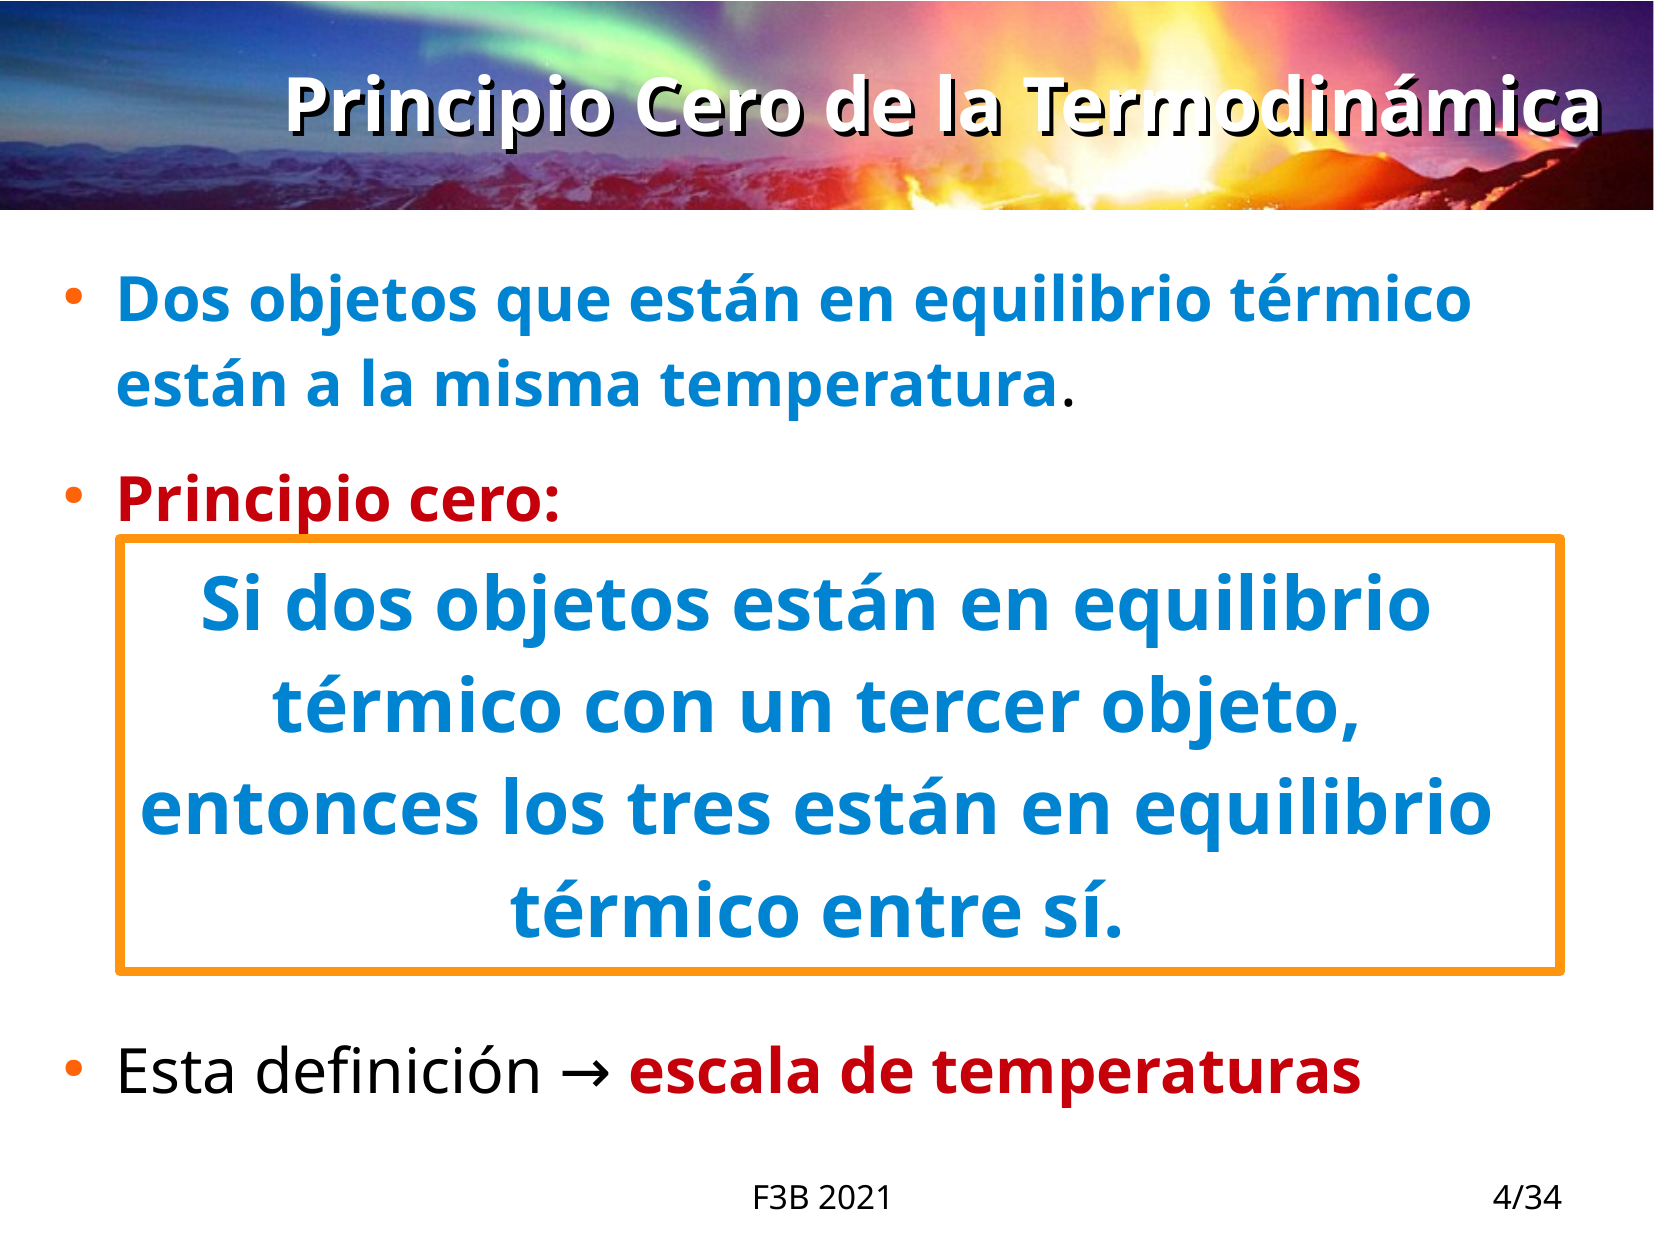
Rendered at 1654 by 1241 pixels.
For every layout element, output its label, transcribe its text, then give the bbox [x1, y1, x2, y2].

title Principio Cero de la Termodinámica [45, 15, 1606, 191]
text_box Si dos objetos están en equilibrio térmico con un tercer objeto, entonces los tres están en equilibrio térmico entre sí. [120, 538, 1561, 912]
list Dos objetos que están en equilibrio térmico están a la misma temperatura. Principio cero: Esta definición → escala de temperaturas [45, 255, 1606, 1156]
picture [0, 1, 1654, 210]
